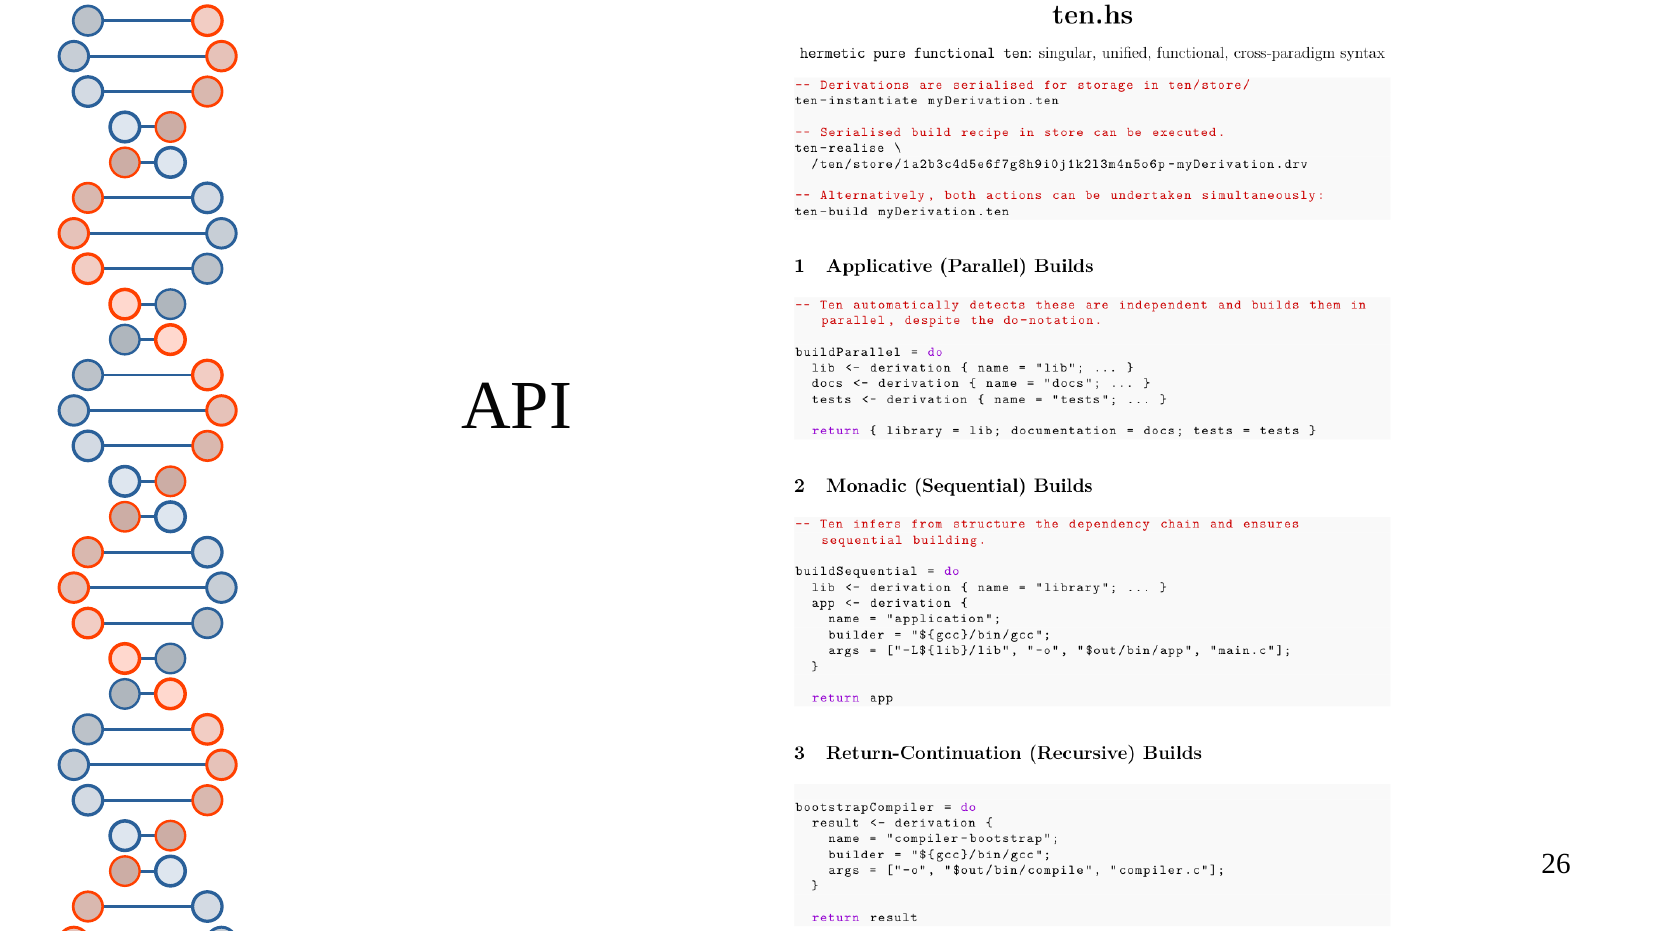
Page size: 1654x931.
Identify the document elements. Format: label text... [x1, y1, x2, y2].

title API [206, 366, 767, 443]
picture [767, 0, 1414, 931]
